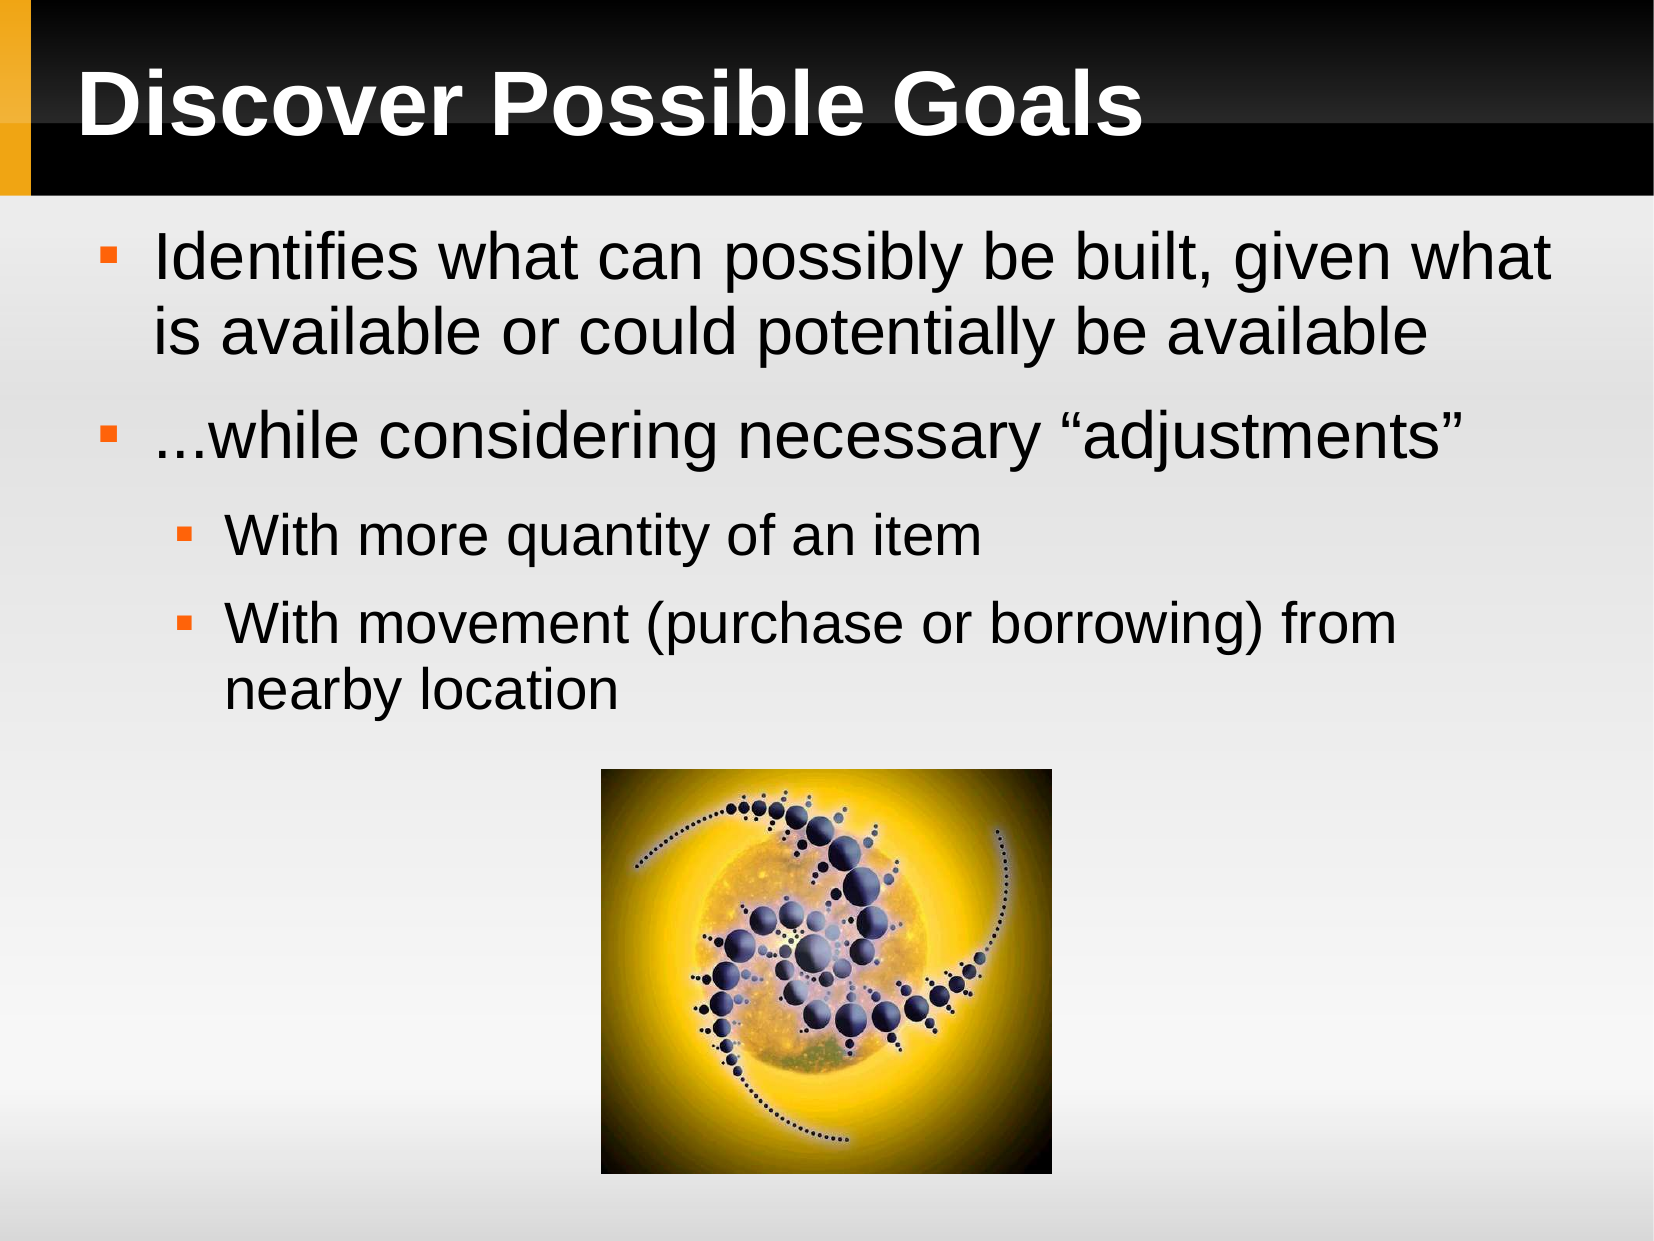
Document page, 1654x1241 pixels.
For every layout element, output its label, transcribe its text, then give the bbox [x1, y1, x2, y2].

title Discover Possible Goals [76, 7, 1565, 200]
list Identifies what can possibly be built, given what is available or could potentially be available ...while considering necessary “adjustments” With more quantity of an item With movement (purchase or borrowing) from nearby location [82, 219, 1571, 1024]
picture [0, 0, 1654, 1241]
